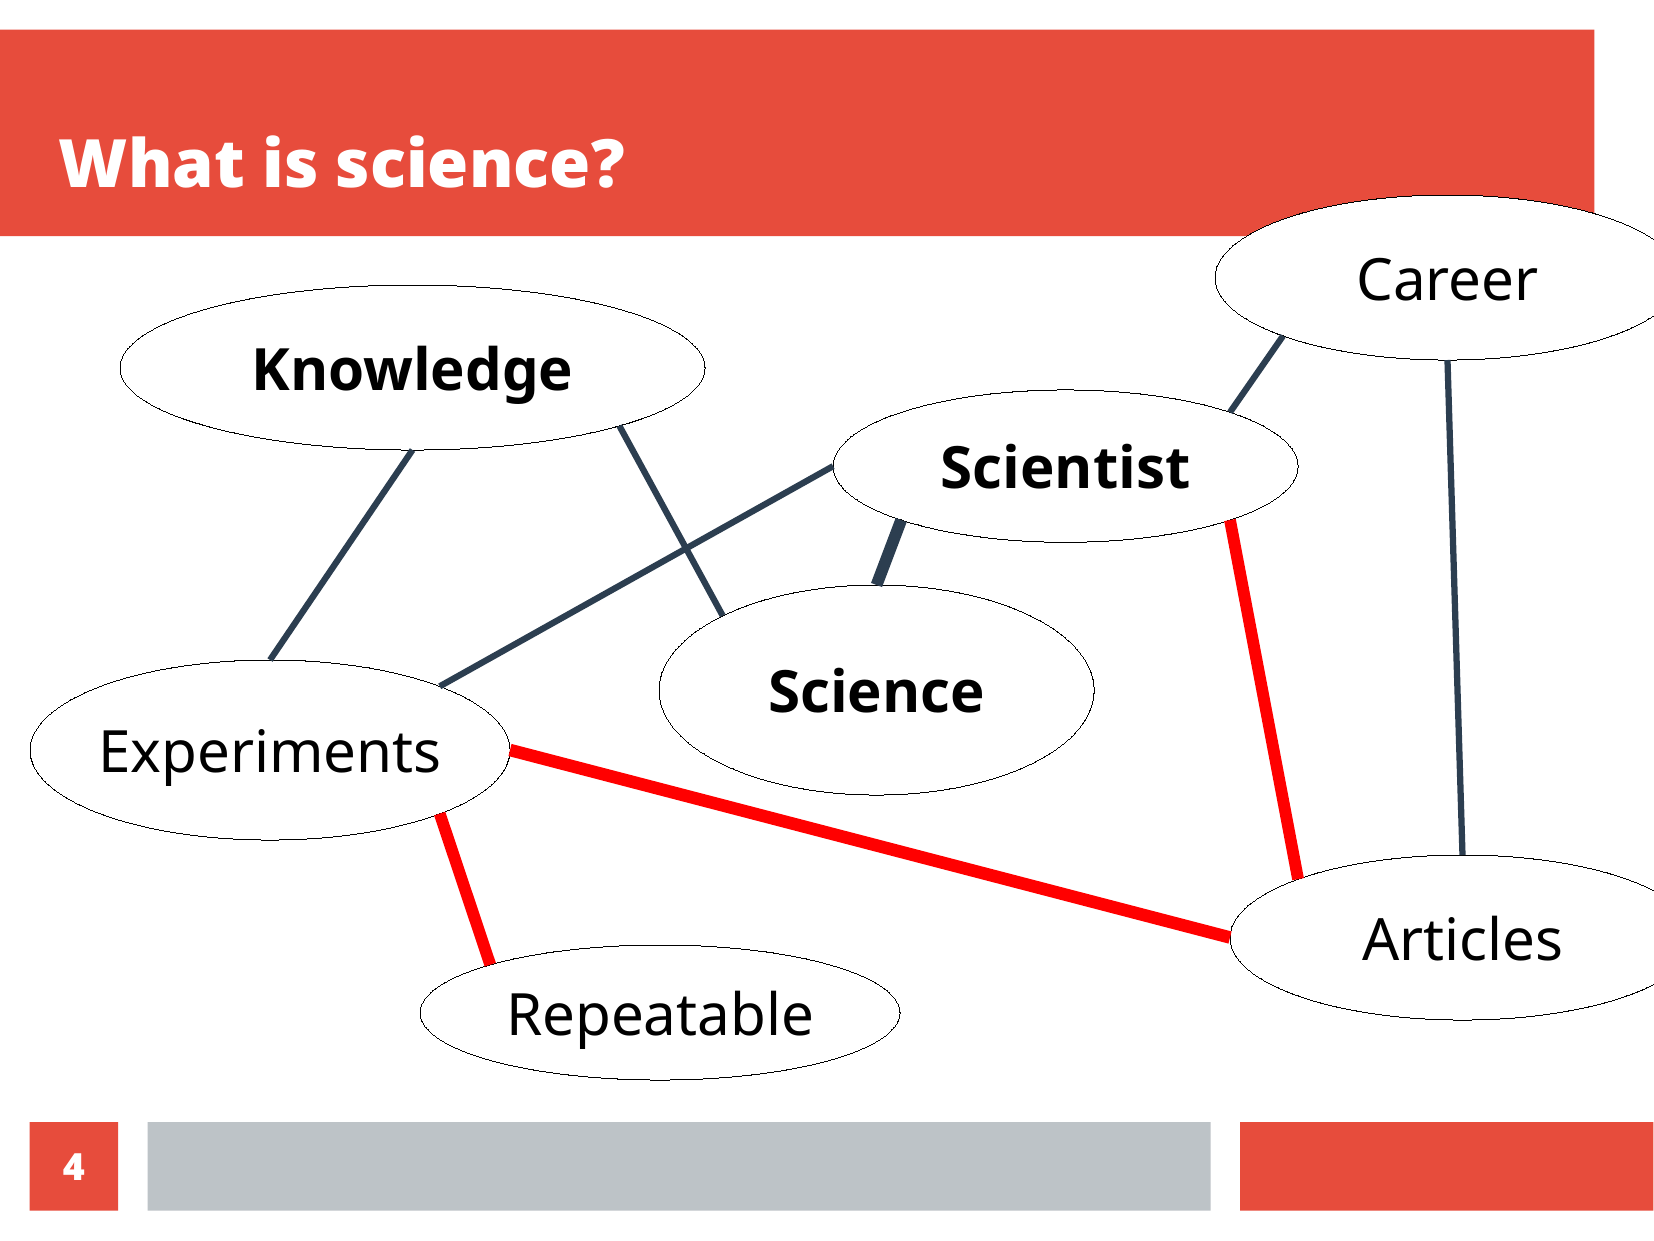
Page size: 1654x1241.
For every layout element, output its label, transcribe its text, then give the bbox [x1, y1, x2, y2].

text_box Career [1215, 195, 1654, 361]
text_box Experiments [30, 660, 510, 841]
text_box Scientist [833, 389, 1299, 543]
text_box Science [659, 585, 1095, 796]
text_box Articles [1230, 855, 1654, 1021]
text_box Repeatable [420, 945, 901, 1081]
text_box Knowledge [120, 285, 706, 451]
title What is science? [59, 59, 1595, 207]
